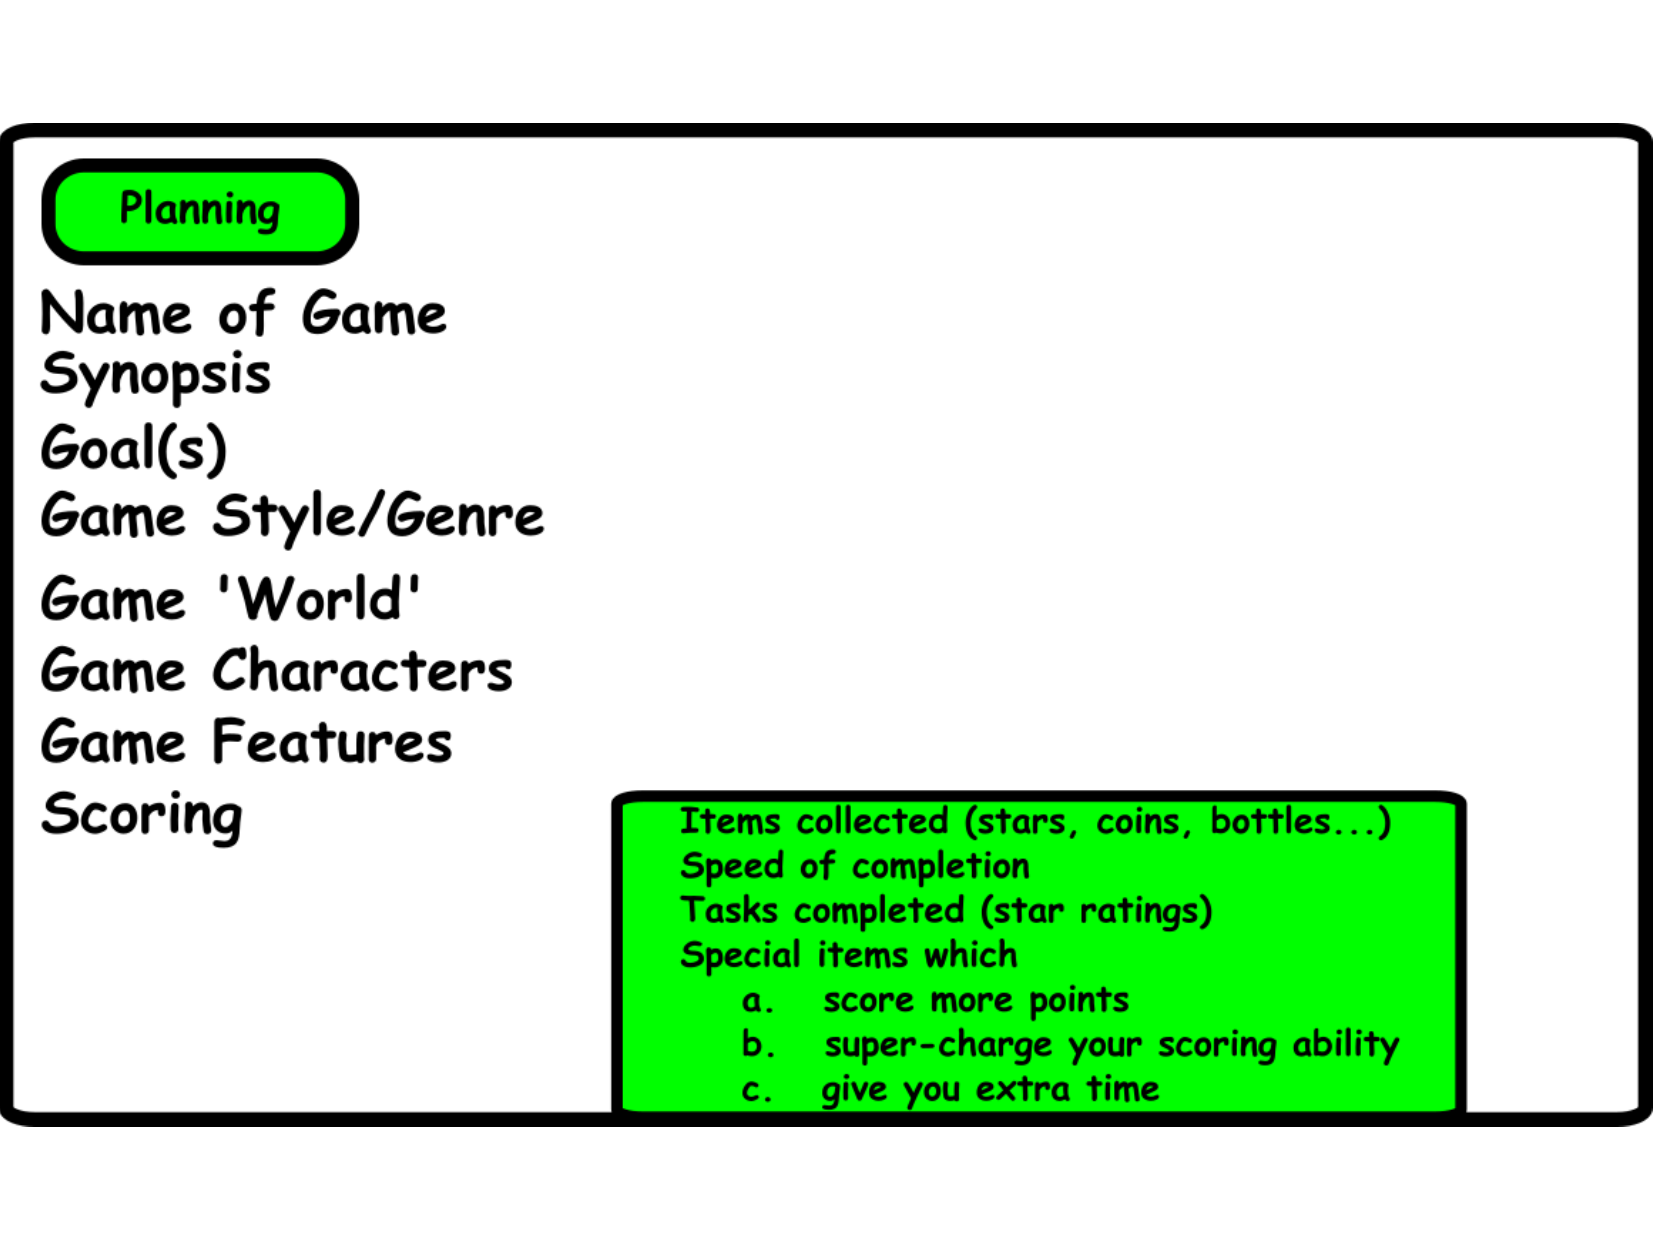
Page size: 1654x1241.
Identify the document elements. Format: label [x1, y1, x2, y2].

picture [0, 123, 1653, 1127]
